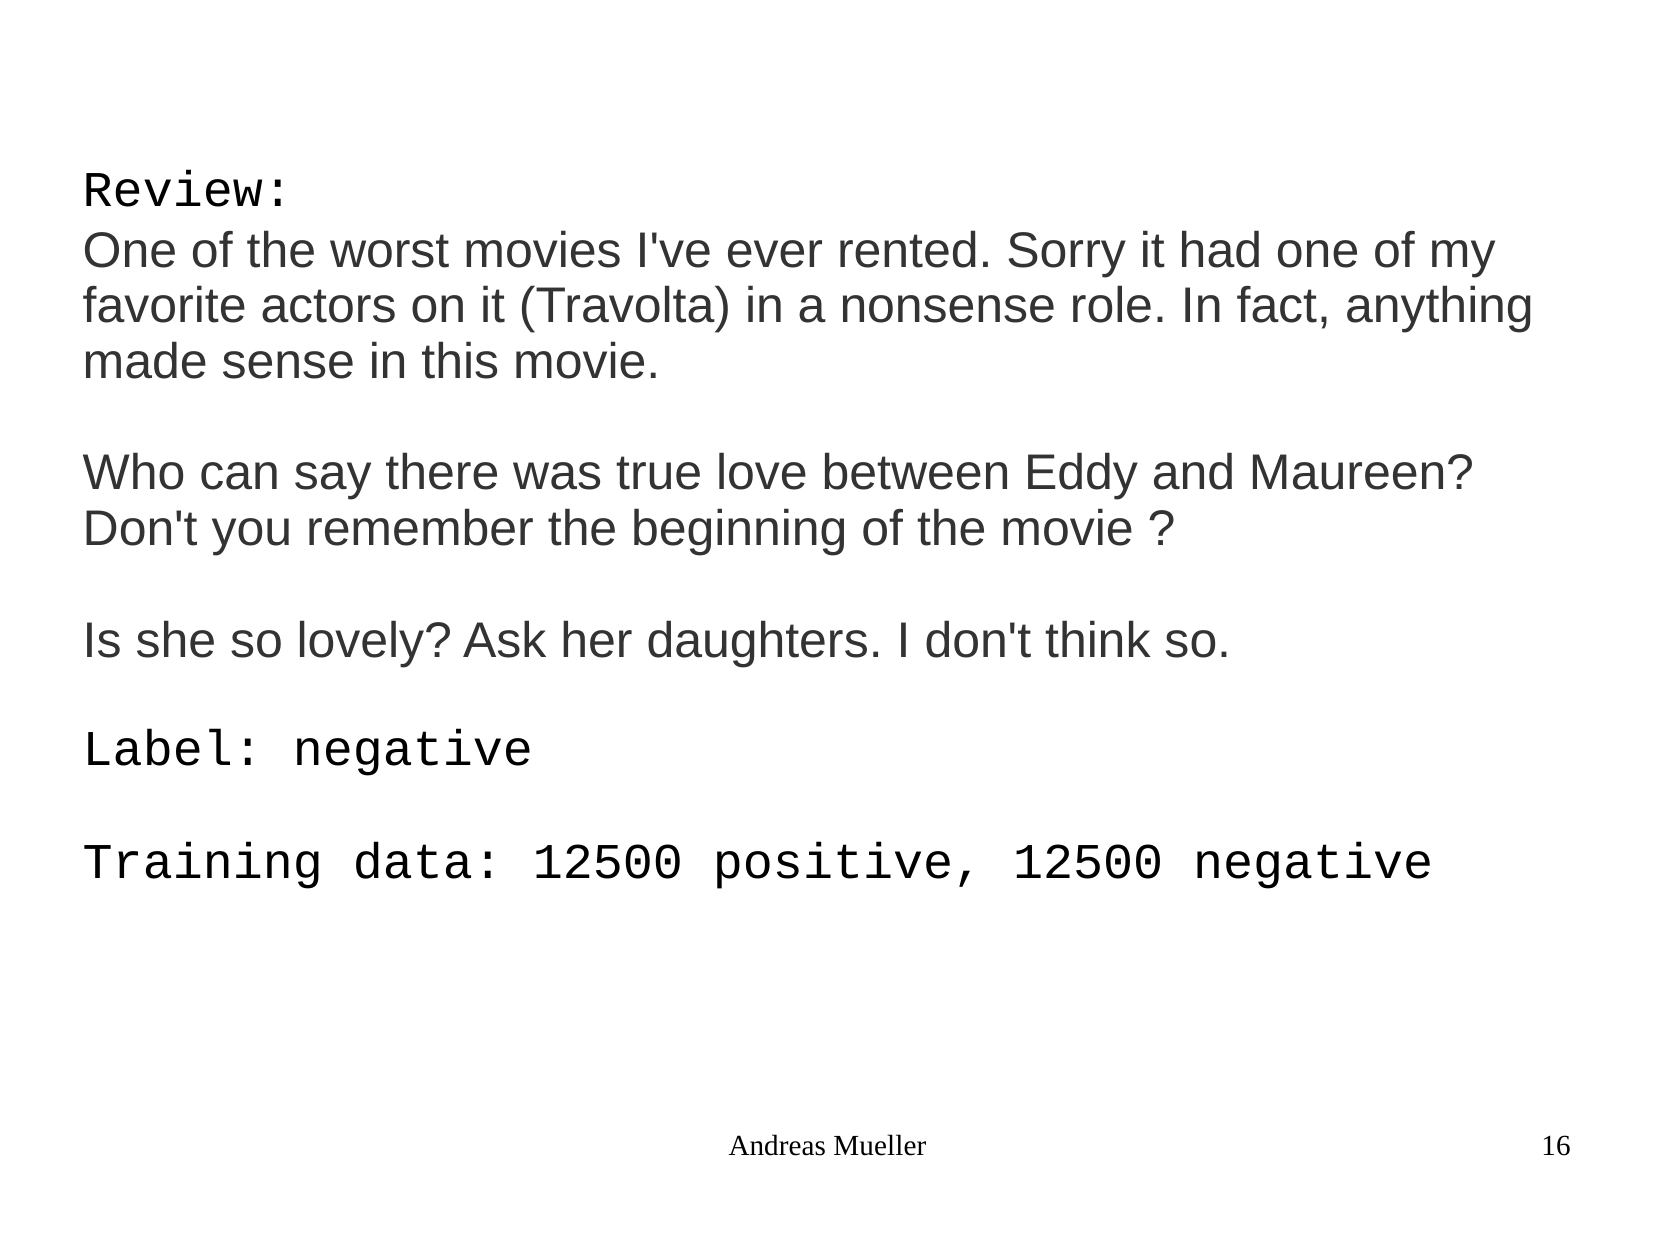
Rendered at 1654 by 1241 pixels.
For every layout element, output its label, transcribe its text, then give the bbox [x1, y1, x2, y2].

subtitle Review: One of the worst movies I've ever rented. Sorry it had one of my favorite actors on it (Travolta) in a nonsense role. In fact, anything made sense in this movie. Who can say there was true love between Eddy and Maureen? Don't you remember the beginning of the movie ? Is she so lovely? Ask her daughters. I don't think so. Label: negative Training data: 12500 positive, 12500 negative [82, 49, 1571, 1010]
